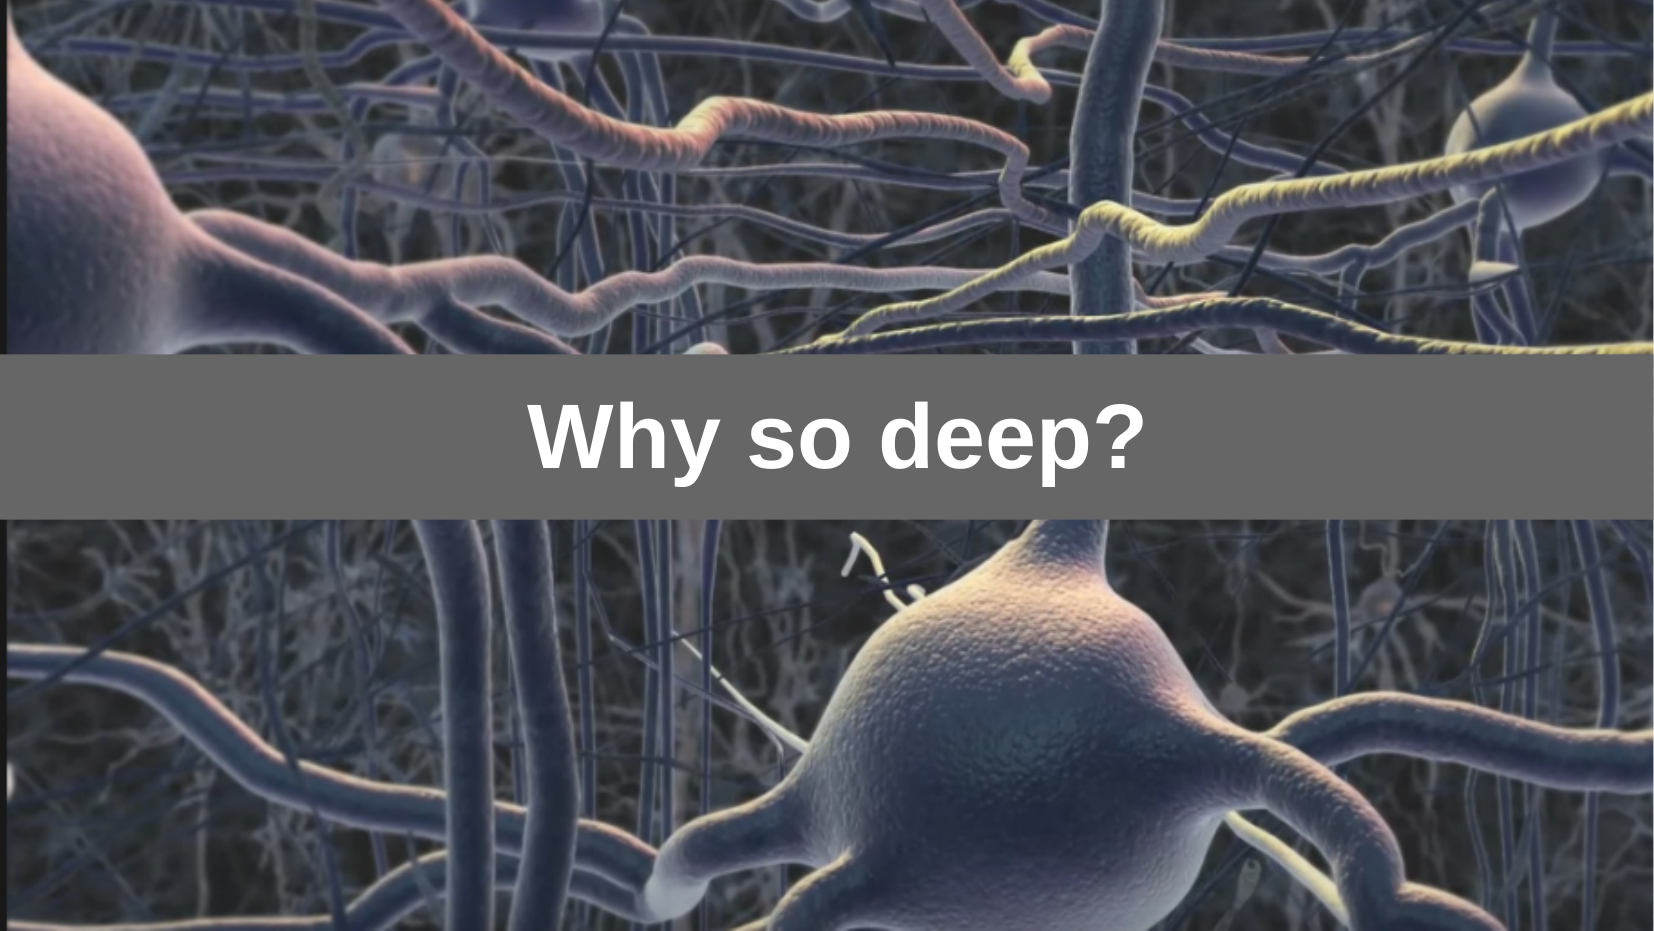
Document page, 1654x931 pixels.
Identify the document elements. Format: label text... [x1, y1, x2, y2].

title Why so deep? [0, 354, 1654, 520]
picture [0, 520, 1654, 931]
picture [0, 0, 1654, 354]
